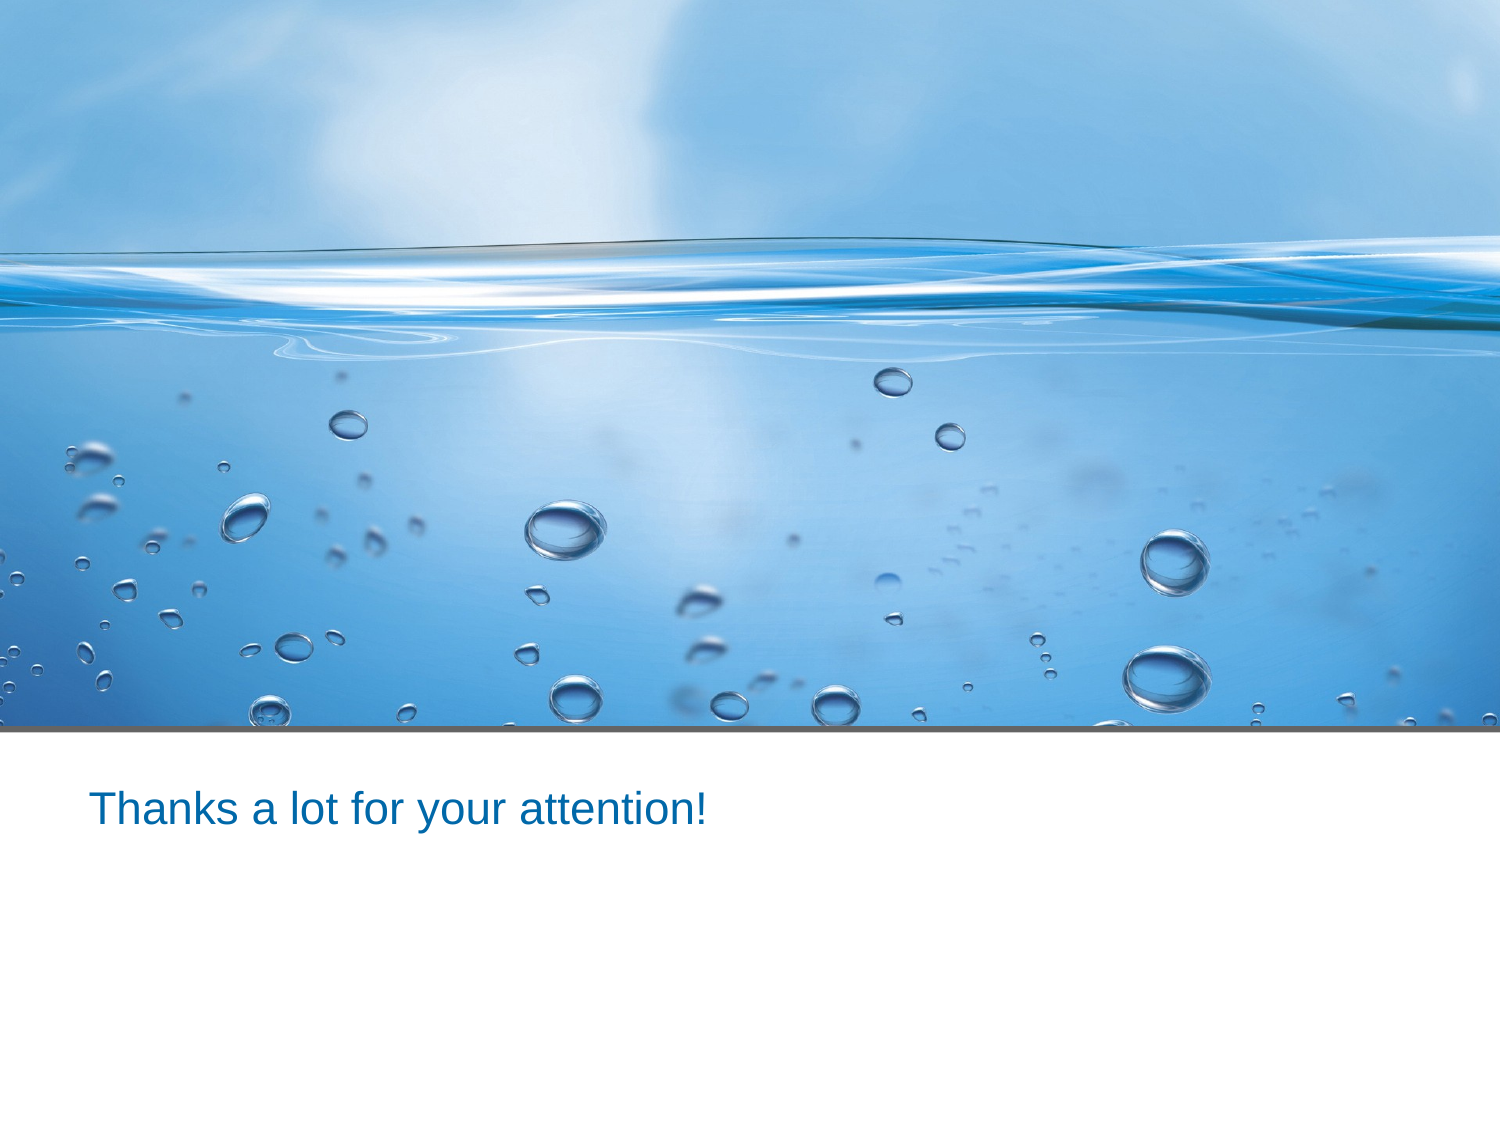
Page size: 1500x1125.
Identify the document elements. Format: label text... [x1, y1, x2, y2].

picture [0, 0, 1500, 726]
title Thanks a lot for your attention! [0, 775, 1424, 882]
